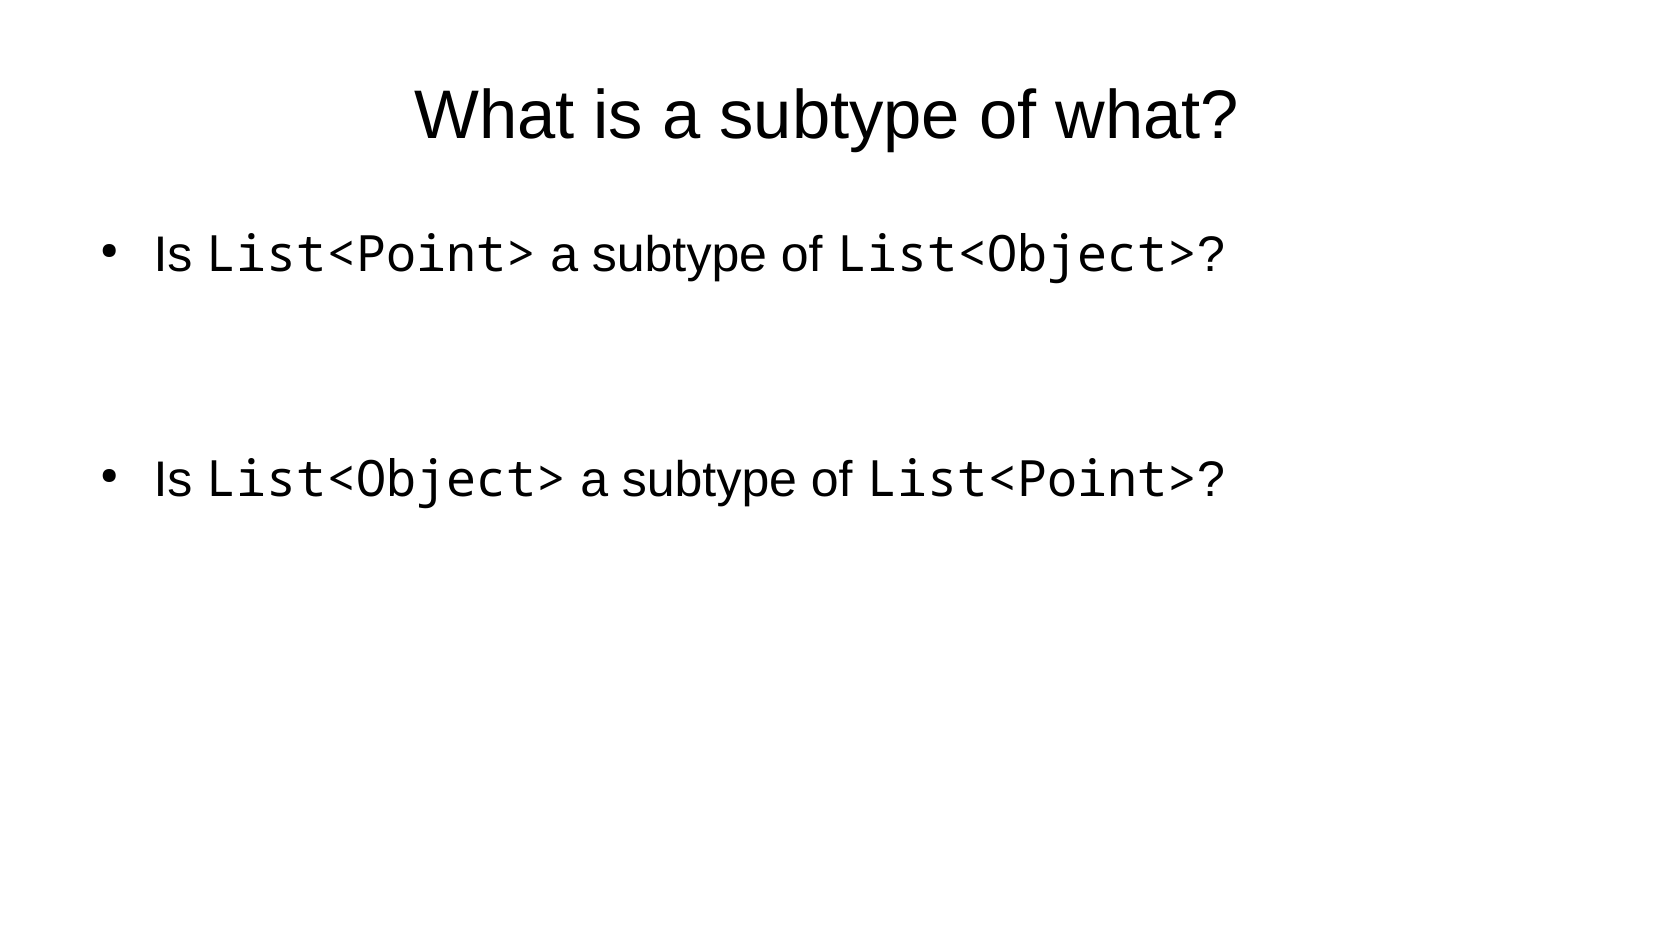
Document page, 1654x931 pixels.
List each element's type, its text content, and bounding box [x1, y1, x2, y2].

title What is a subtype of what? [82, 37, 1571, 193]
list Is List<Point> a subtype of List<Object>? Is List<Object> a subtype of List<Point>? [82, 217, 1571, 871]
